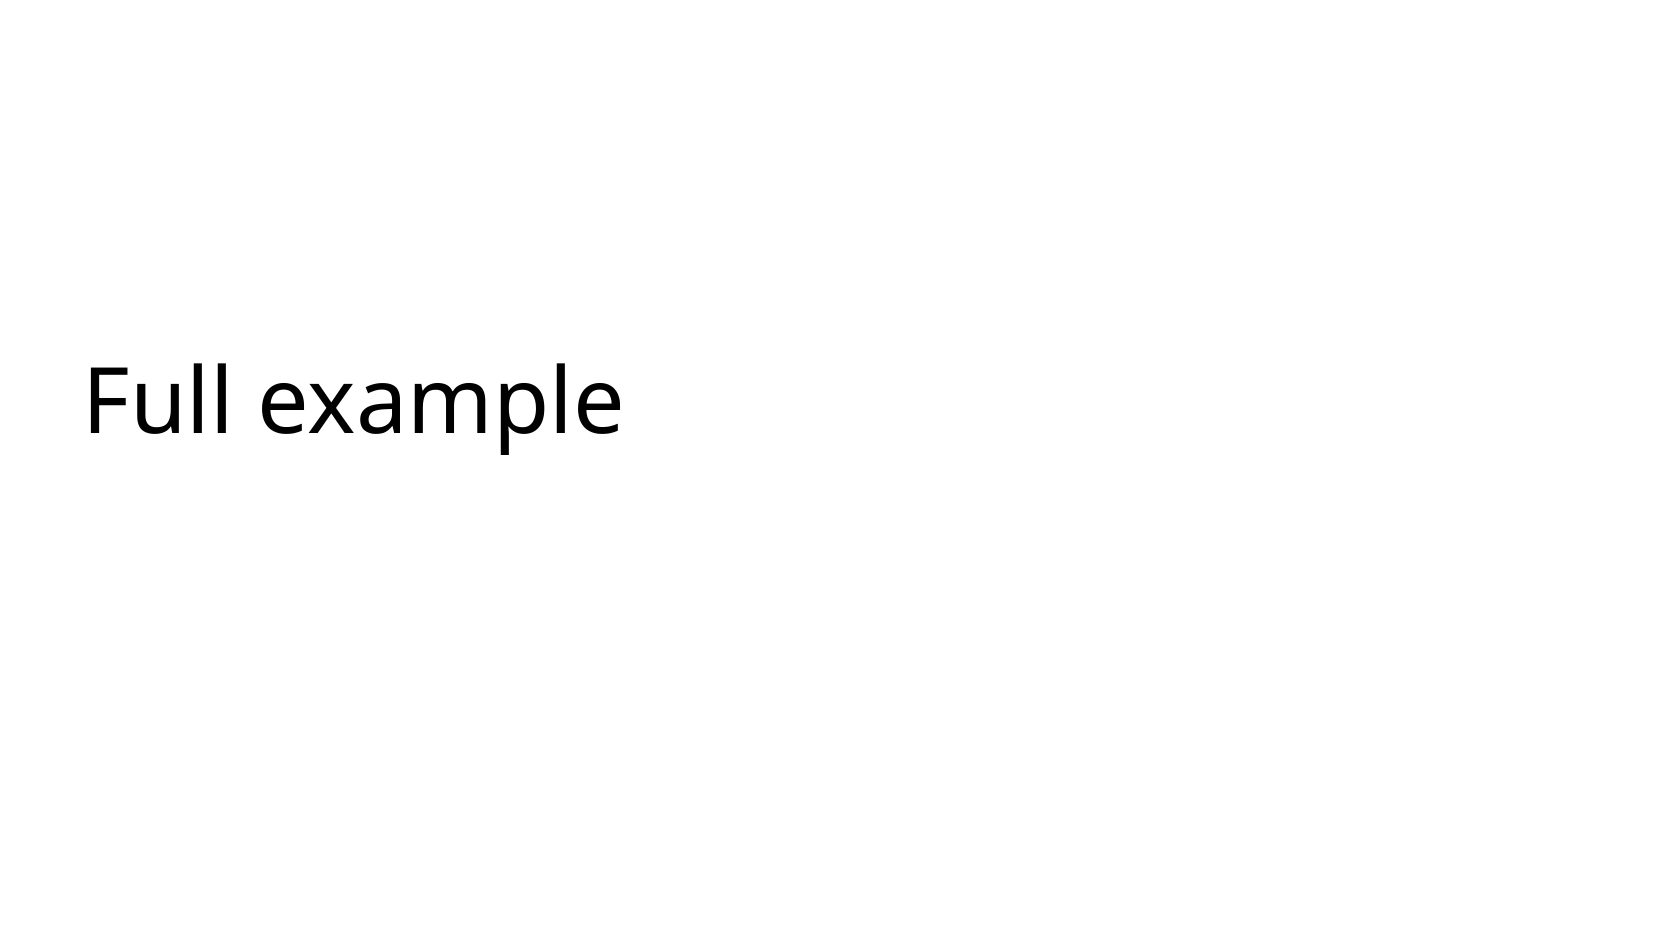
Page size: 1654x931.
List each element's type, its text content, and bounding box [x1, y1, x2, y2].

title Full example [82, 320, 1571, 476]
